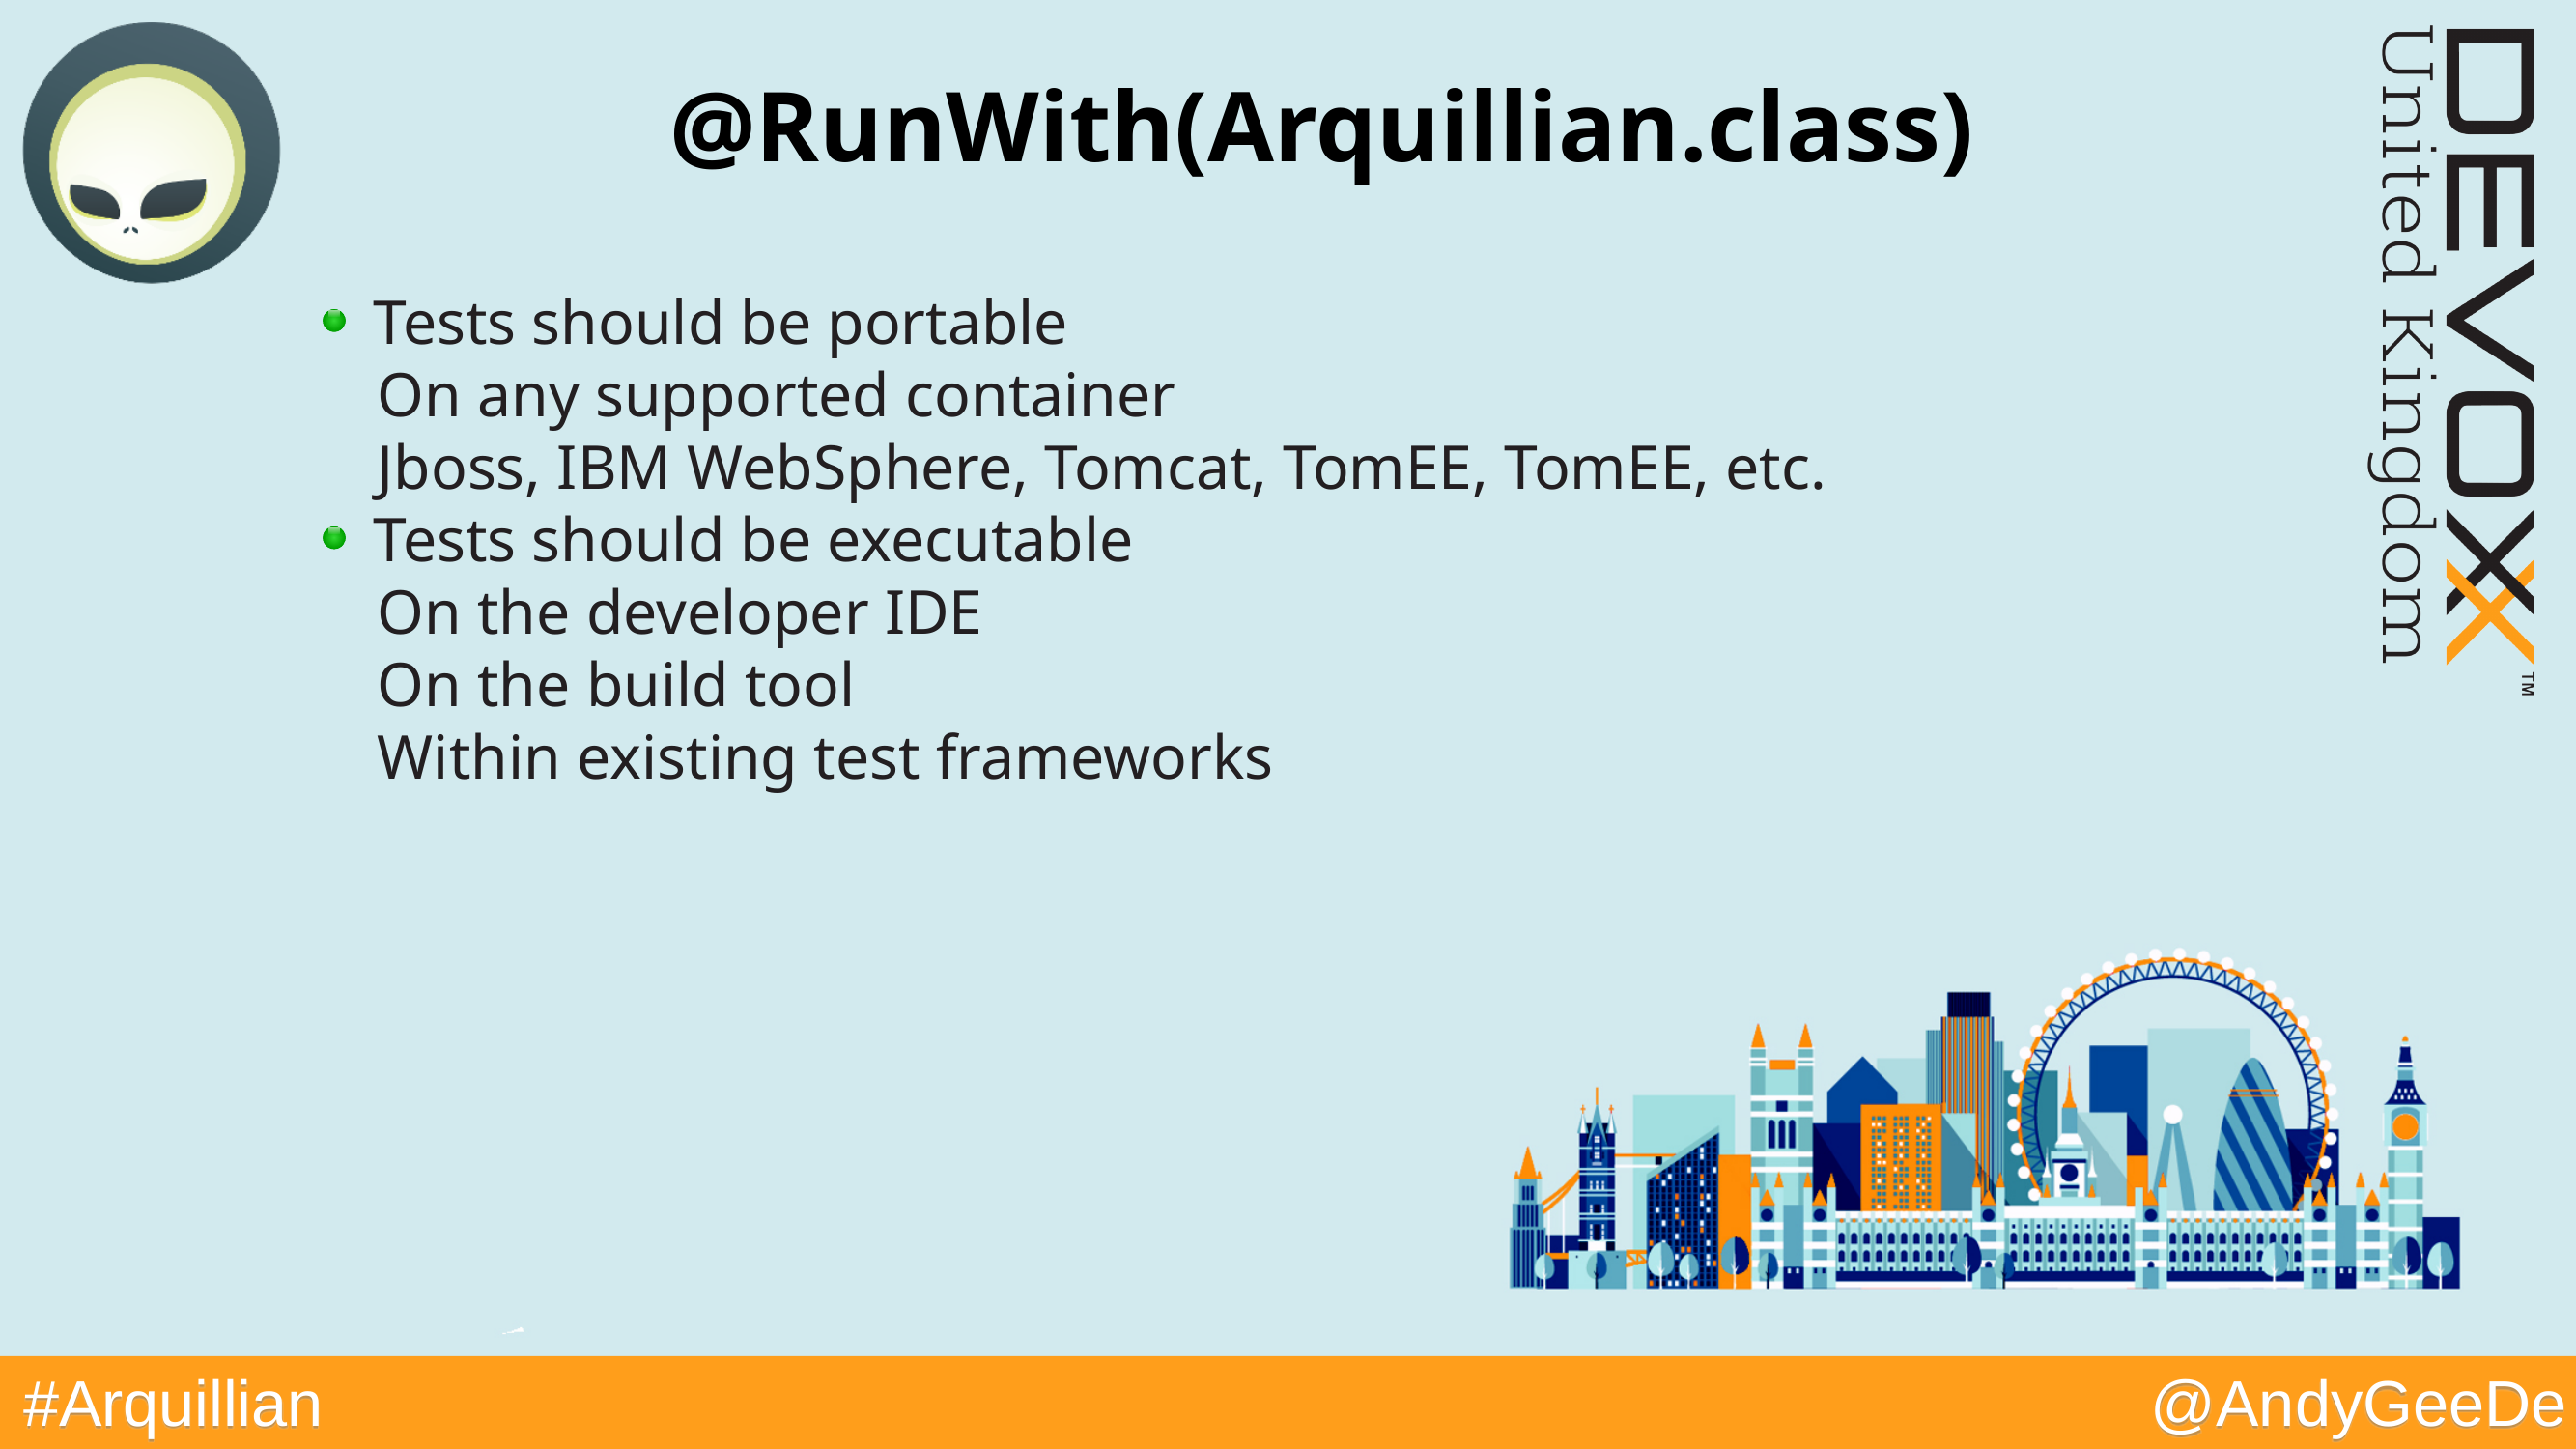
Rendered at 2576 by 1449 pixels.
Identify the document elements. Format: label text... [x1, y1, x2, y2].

picture [0, 0, 2576, 1355]
list Tests should be portable On any supported container Jboss, IBM WebSphere, Tomcat, TomEE, TomEE, etc. Tests should be executable On the developer IDE On the build tool Within existing test frameworks [304, 284, 2394, 1229]
title @RunWith(Arquillian.class) [197, 58, 2448, 243]
